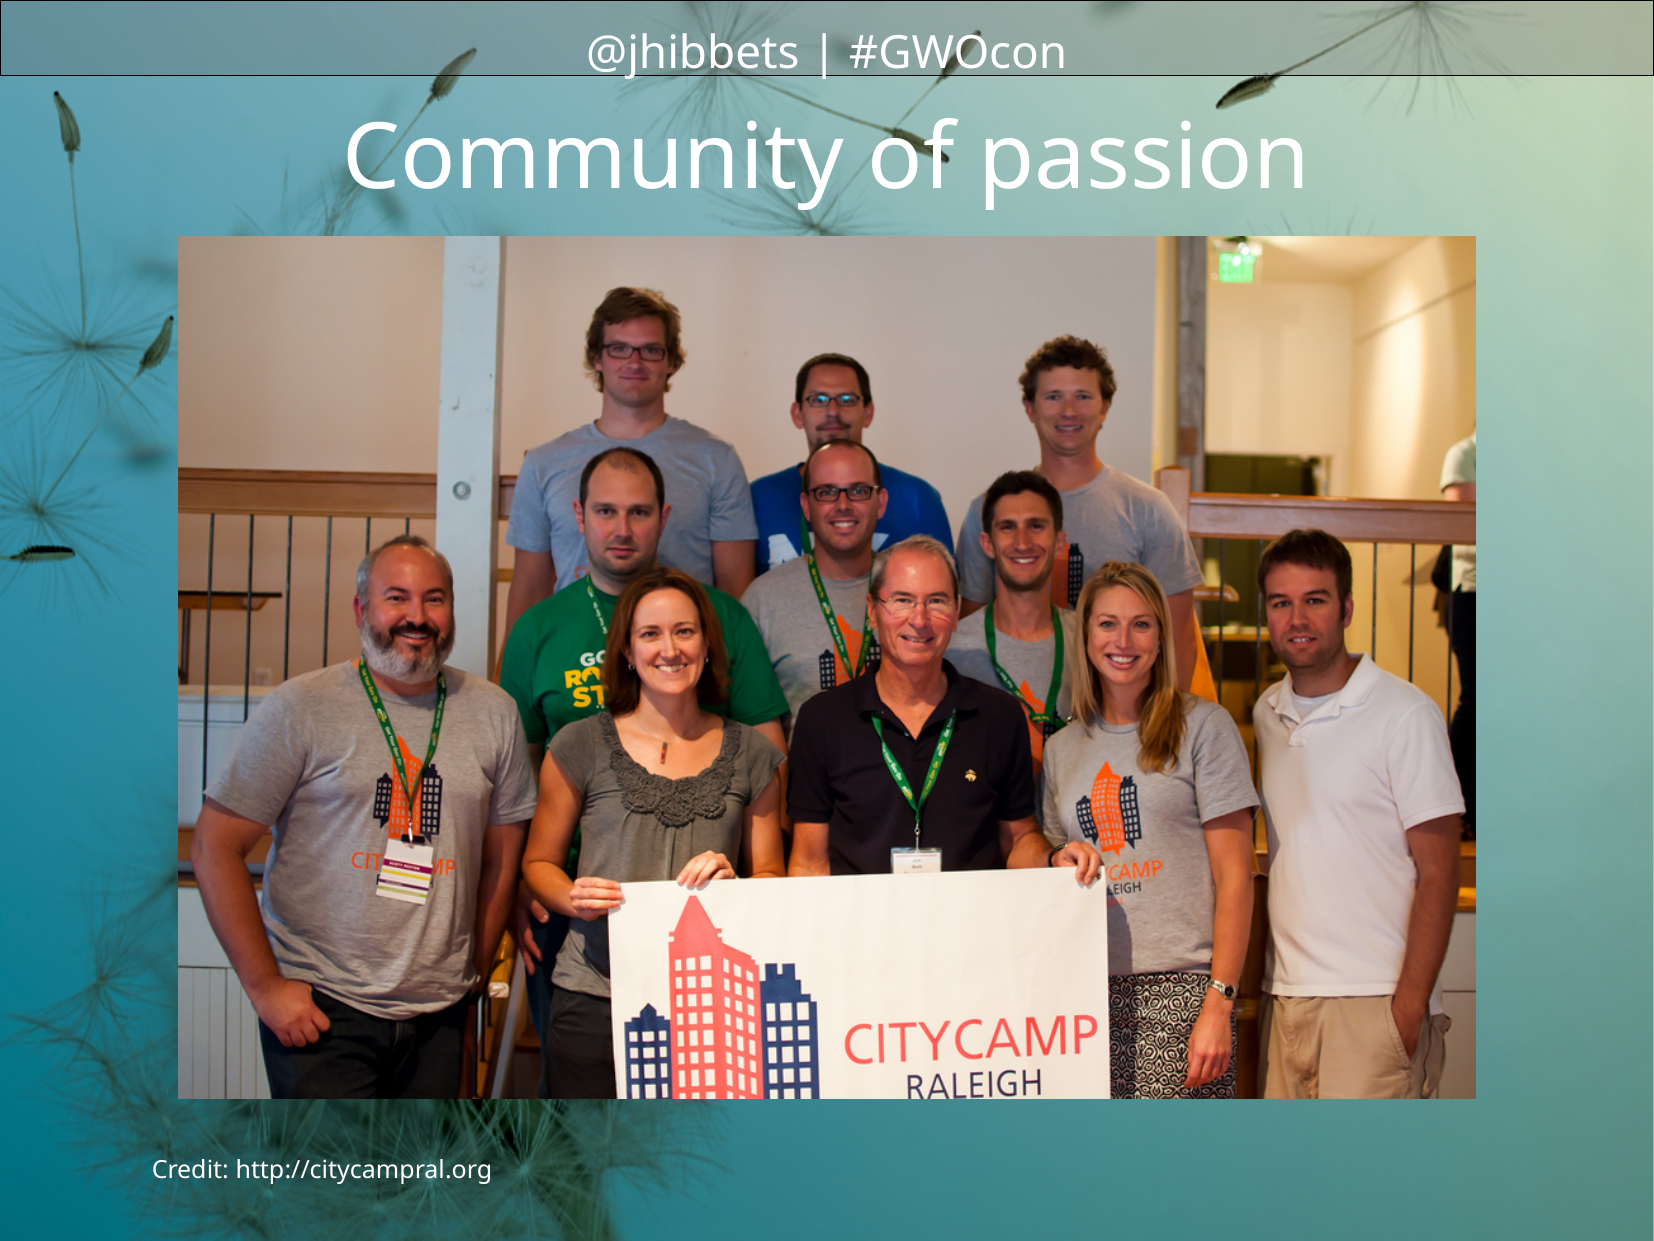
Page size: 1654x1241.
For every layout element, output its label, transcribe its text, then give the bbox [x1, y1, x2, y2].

title Community of passion [82, 49, 1571, 257]
text_box Credit: http://citycampral.org [137, 1144, 521, 1188]
picture [0, 76, 1654, 1241]
